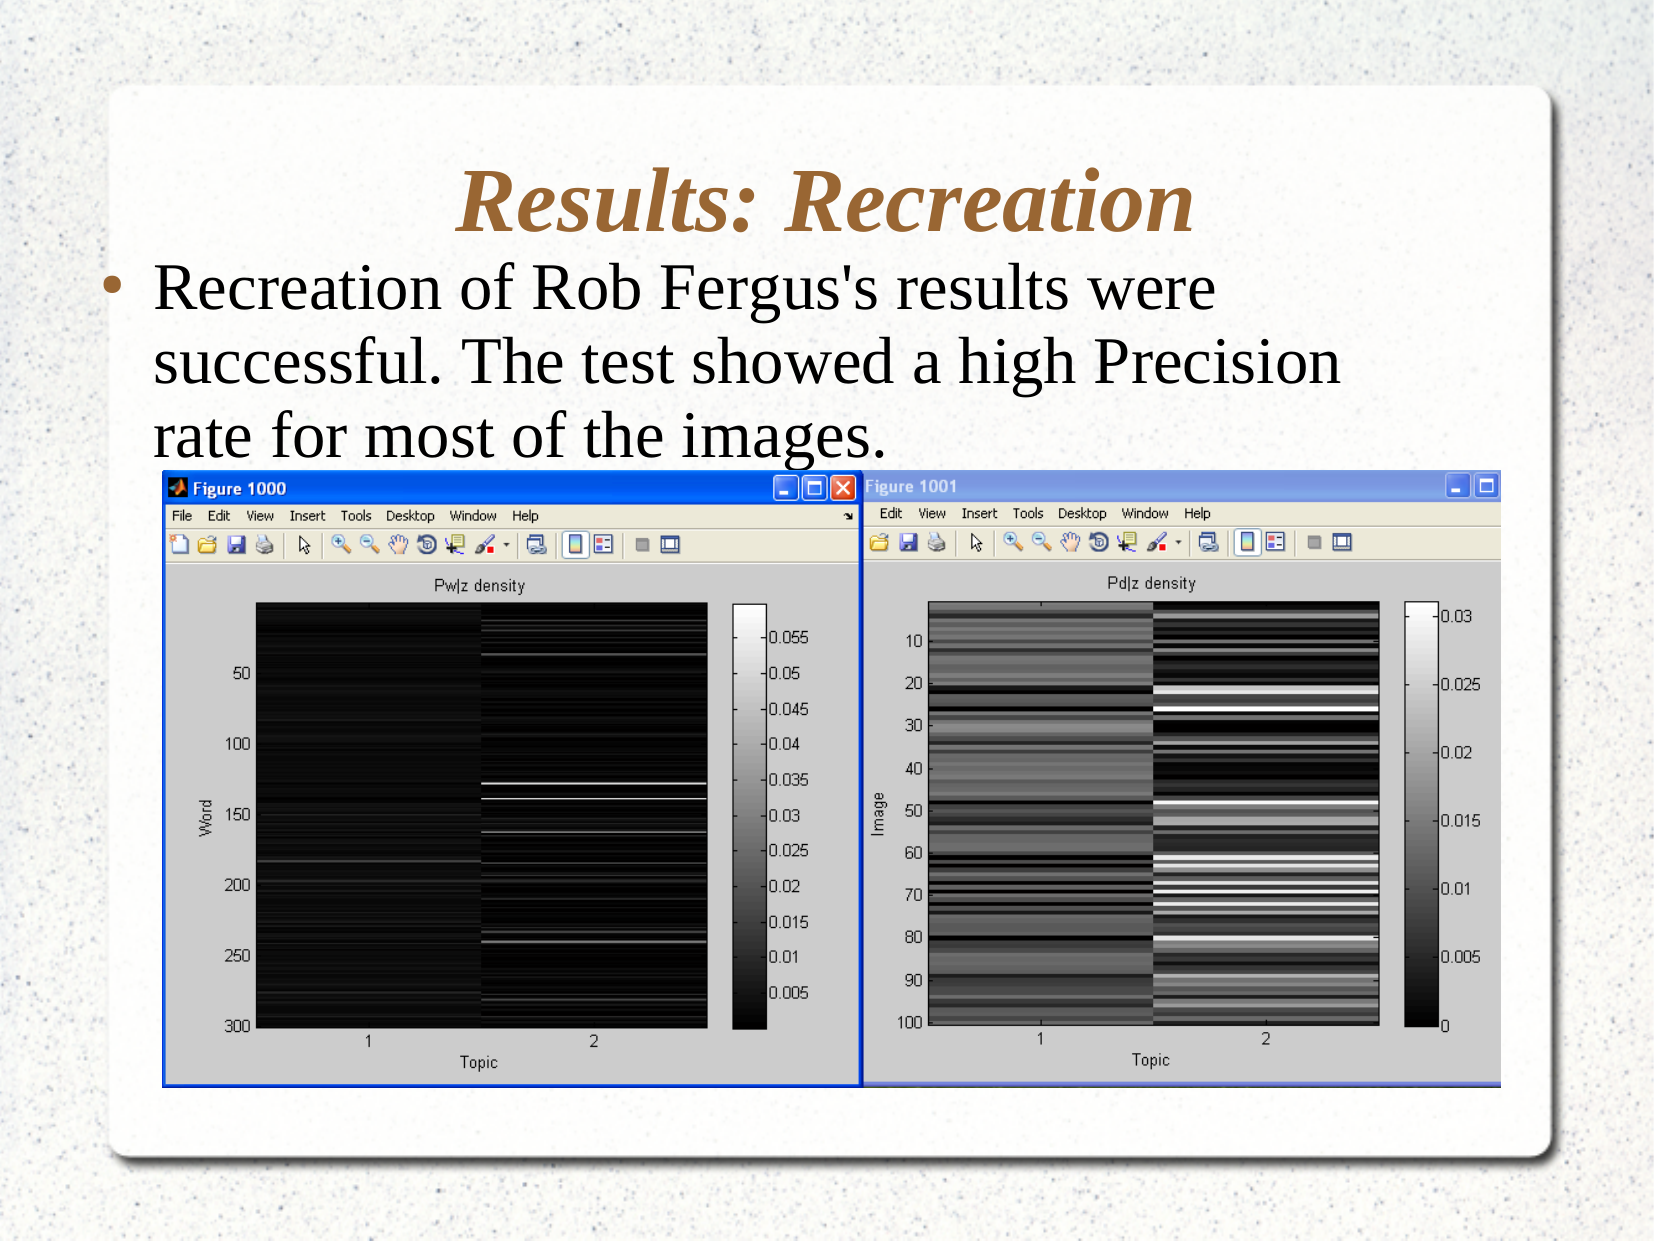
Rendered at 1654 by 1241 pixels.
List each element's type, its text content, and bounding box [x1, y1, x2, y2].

title Results: Recreation [118, 96, 1536, 304]
picture [0, 0, 1654, 1241]
list Recreation of Rob Fergus's results were successful. The test showed a high Precision rate for most of the images. [82, 249, 1418, 1054]
